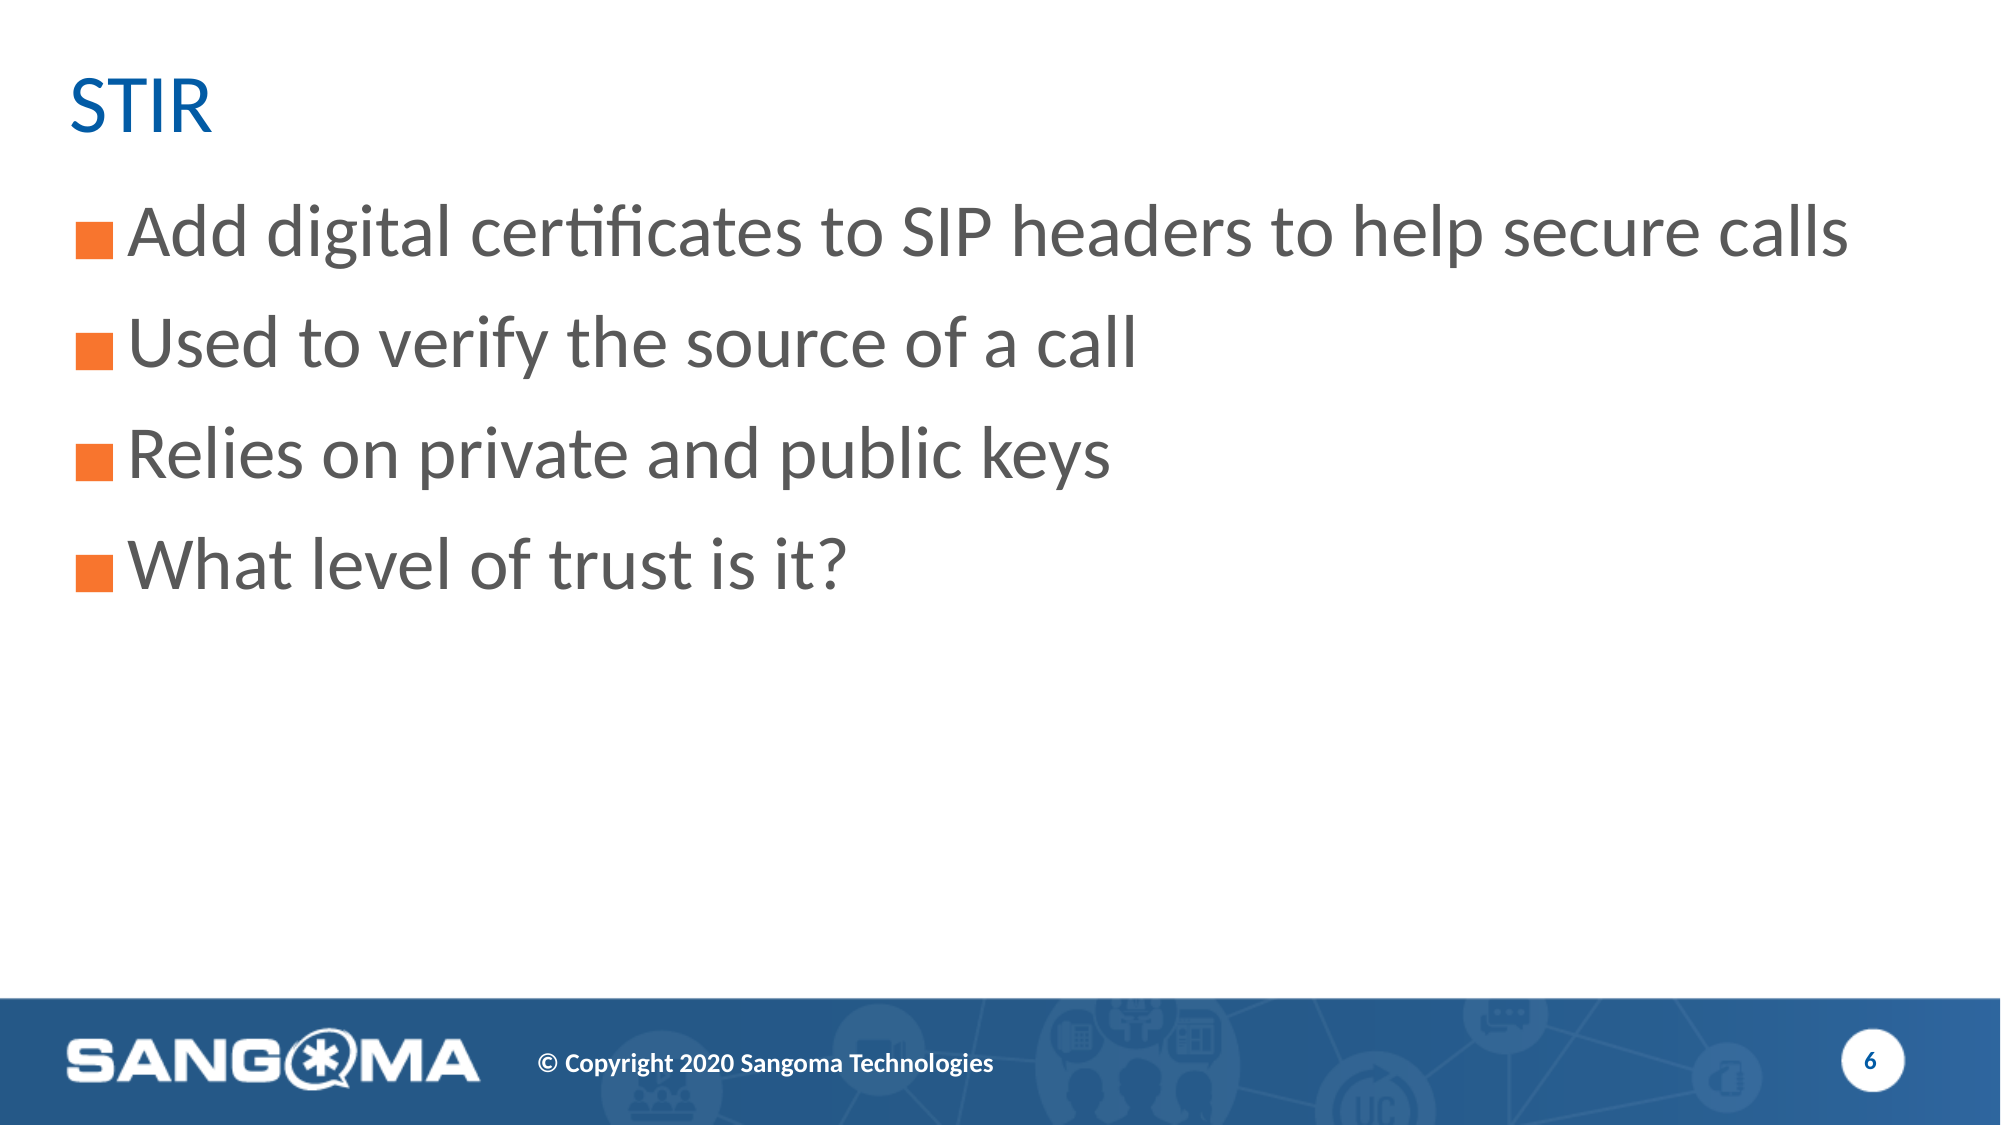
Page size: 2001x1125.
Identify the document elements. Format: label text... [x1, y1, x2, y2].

title STIR [54, 48, 1945, 164]
list Add digital certificates to SIP headers to help secure calls Used to verify the source of a call Relies on private and public keys What level of trust is it? [54, 174, 1945, 999]
picture [0, 0, 2001, 1125]
